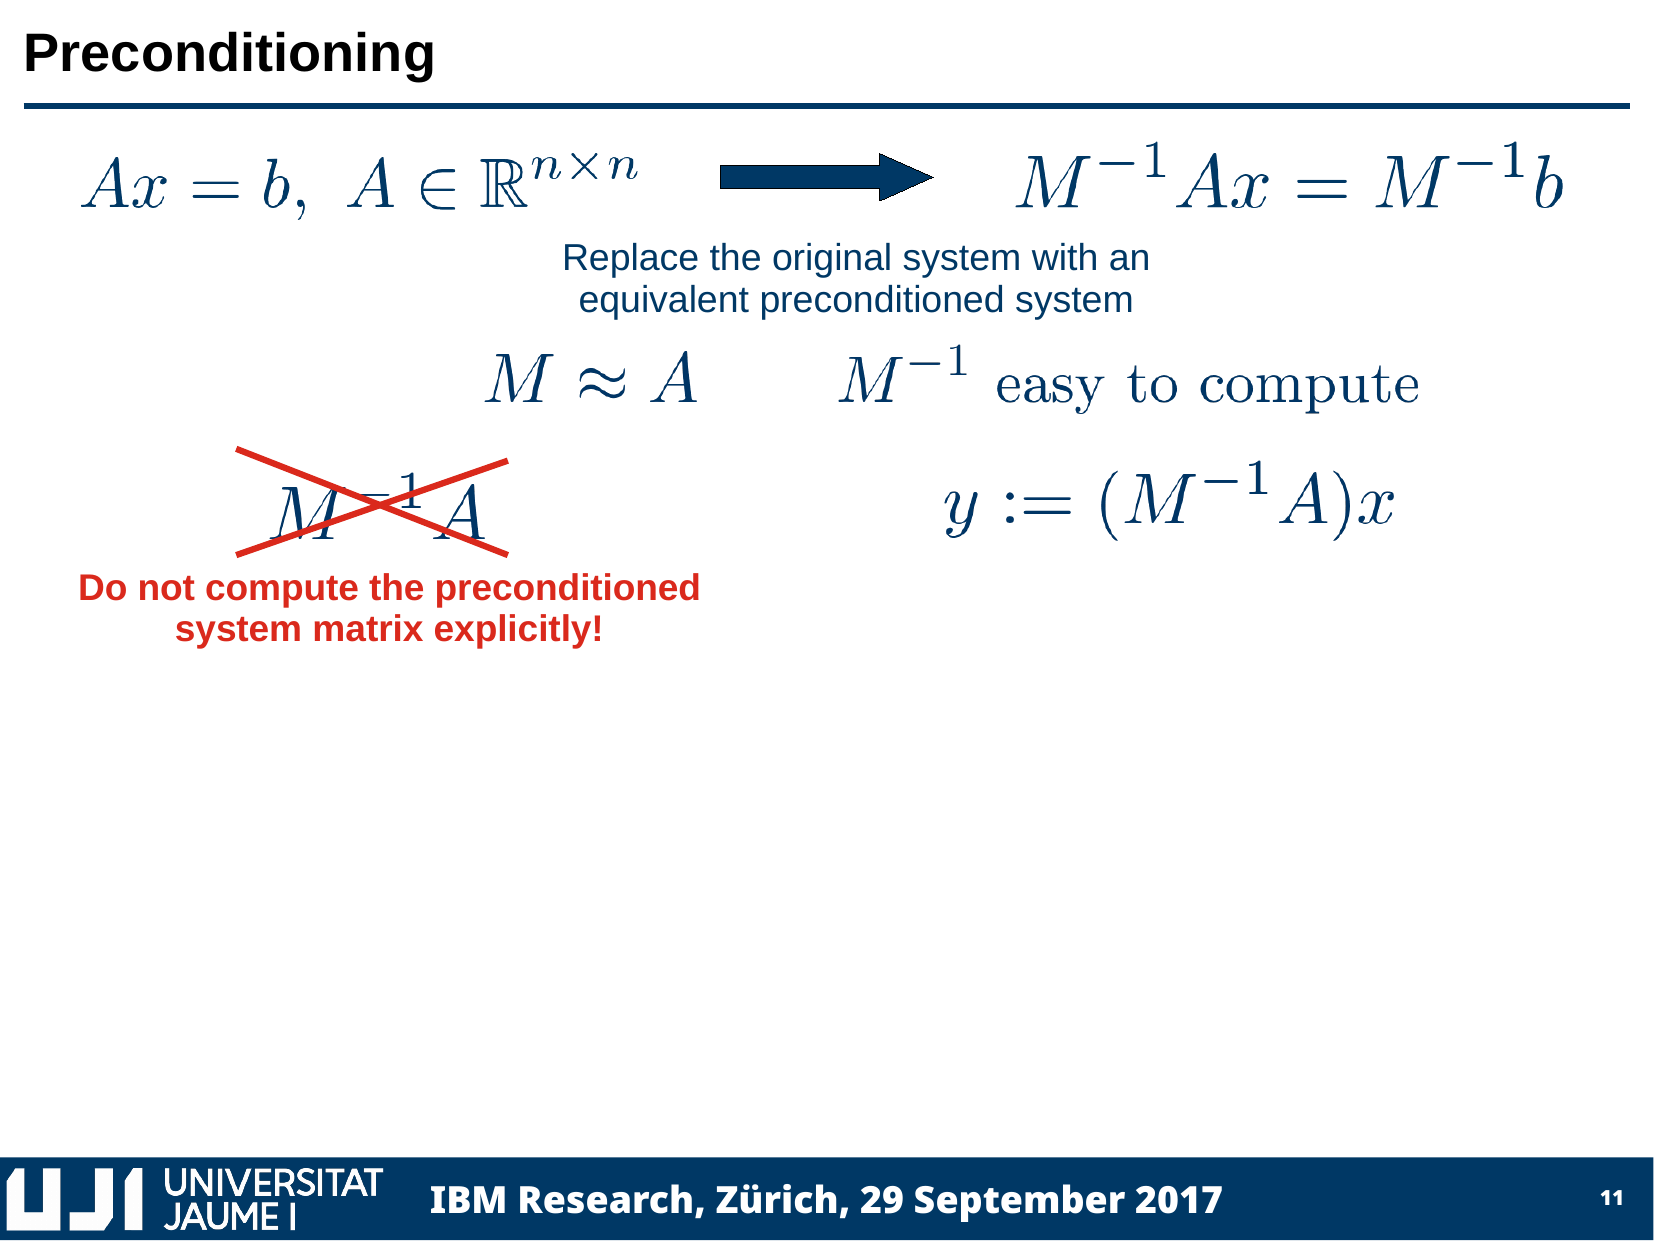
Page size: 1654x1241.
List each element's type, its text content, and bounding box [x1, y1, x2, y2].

picture [0, 1158, 390, 1241]
picture [484, 351, 697, 402]
picture [944, 460, 1394, 541]
picture [391, 473, 485, 539]
picture [295, 509, 455, 539]
picture [81, 153, 638, 220]
picture [269, 472, 368, 539]
picture [307, 472, 462, 501]
picture [1015, 141, 1563, 208]
picture [838, 344, 1418, 414]
text_box [720, 153, 934, 201]
list Replace the original system with an equivalent preconditioned system [437, 236, 1205, 343]
title Preconditioning [23, 0, 1630, 107]
text_box Do not compute the preconditioned system matrix explicitly! [0, 566, 733, 650]
